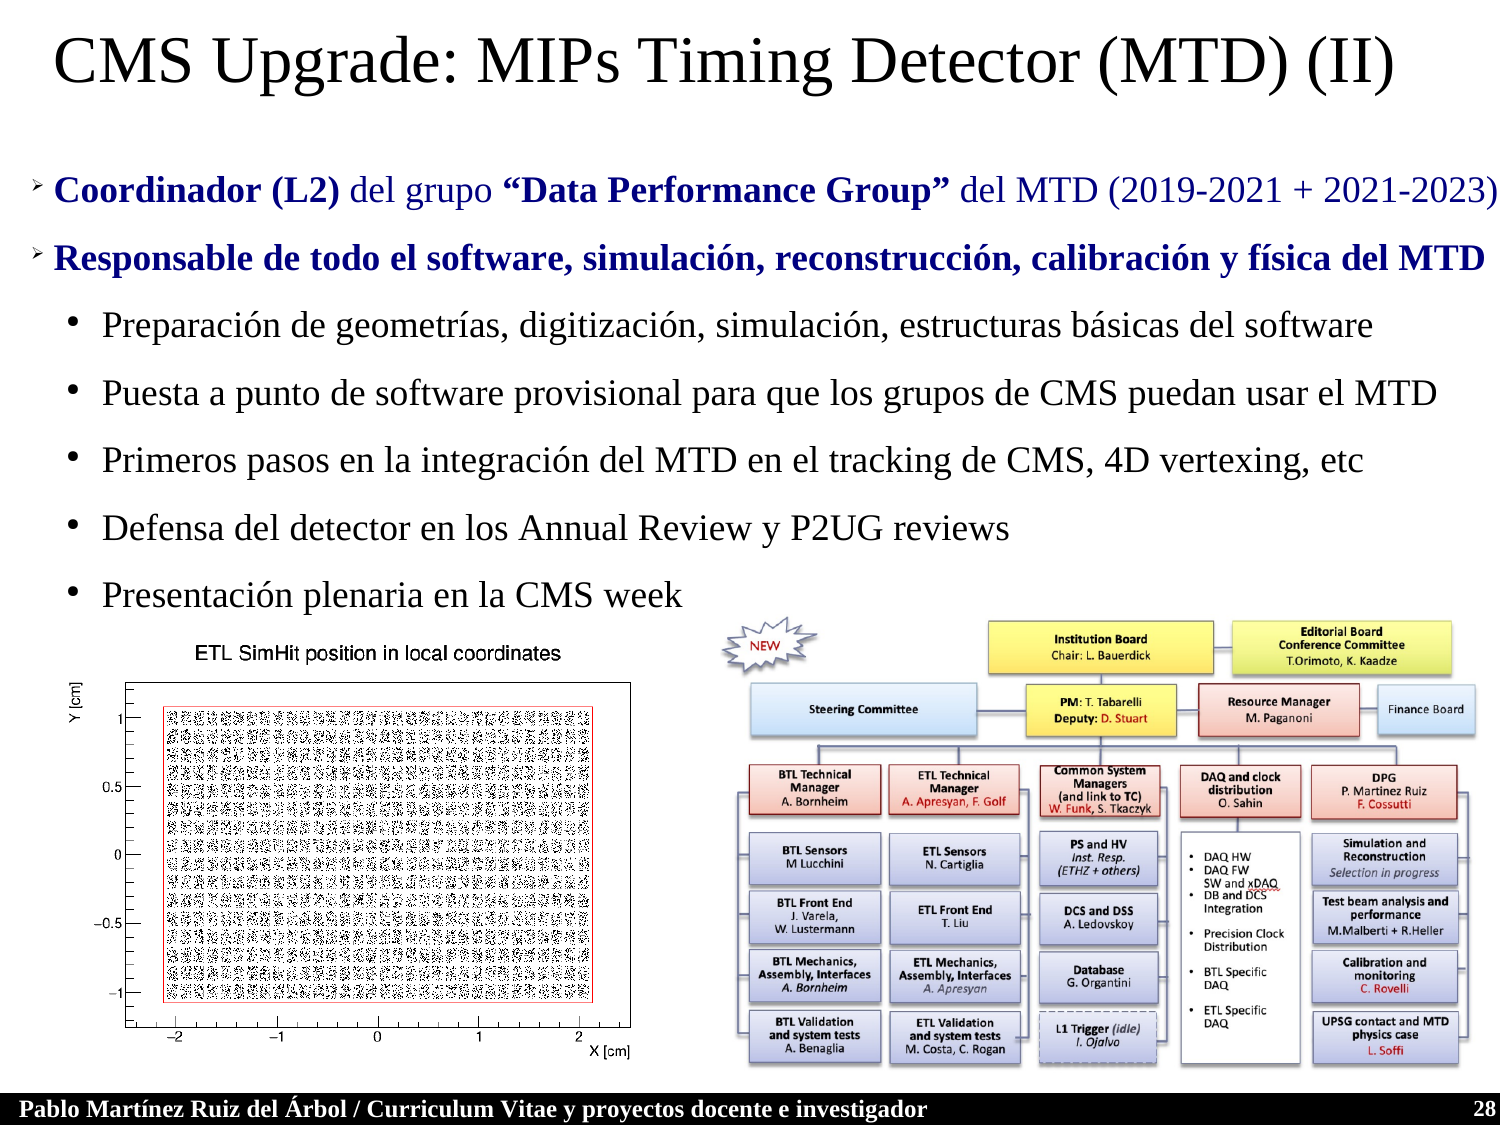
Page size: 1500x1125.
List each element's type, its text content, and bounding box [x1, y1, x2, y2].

text_box Coordinador (L2) del grupo “Data Performance Group” del MTD (2019-2021 + 2021-2023) Responsable de todo el software, simulación, reconstrucción, calibración y física del MTD Preparación de geometrías, digitización, simulación, estructuras básicas del software Puesta a punto de software provisional para que los grupos de CMS puedan usar el MTD Primeros pasos en la integración del MTD en el tracking de CMS, 4D vertexing, etc Defensa del detector en los Annual Review y P2UG reviews Presentación plenaria en la CMS week [11, 130, 1500, 661]
picture [62, 639, 693, 1070]
picture [714, 599, 1486, 1081]
text_box CMS Upgrade: MIPs Timing Detector (MTD) (II) [20, 7, 1431, 115]
